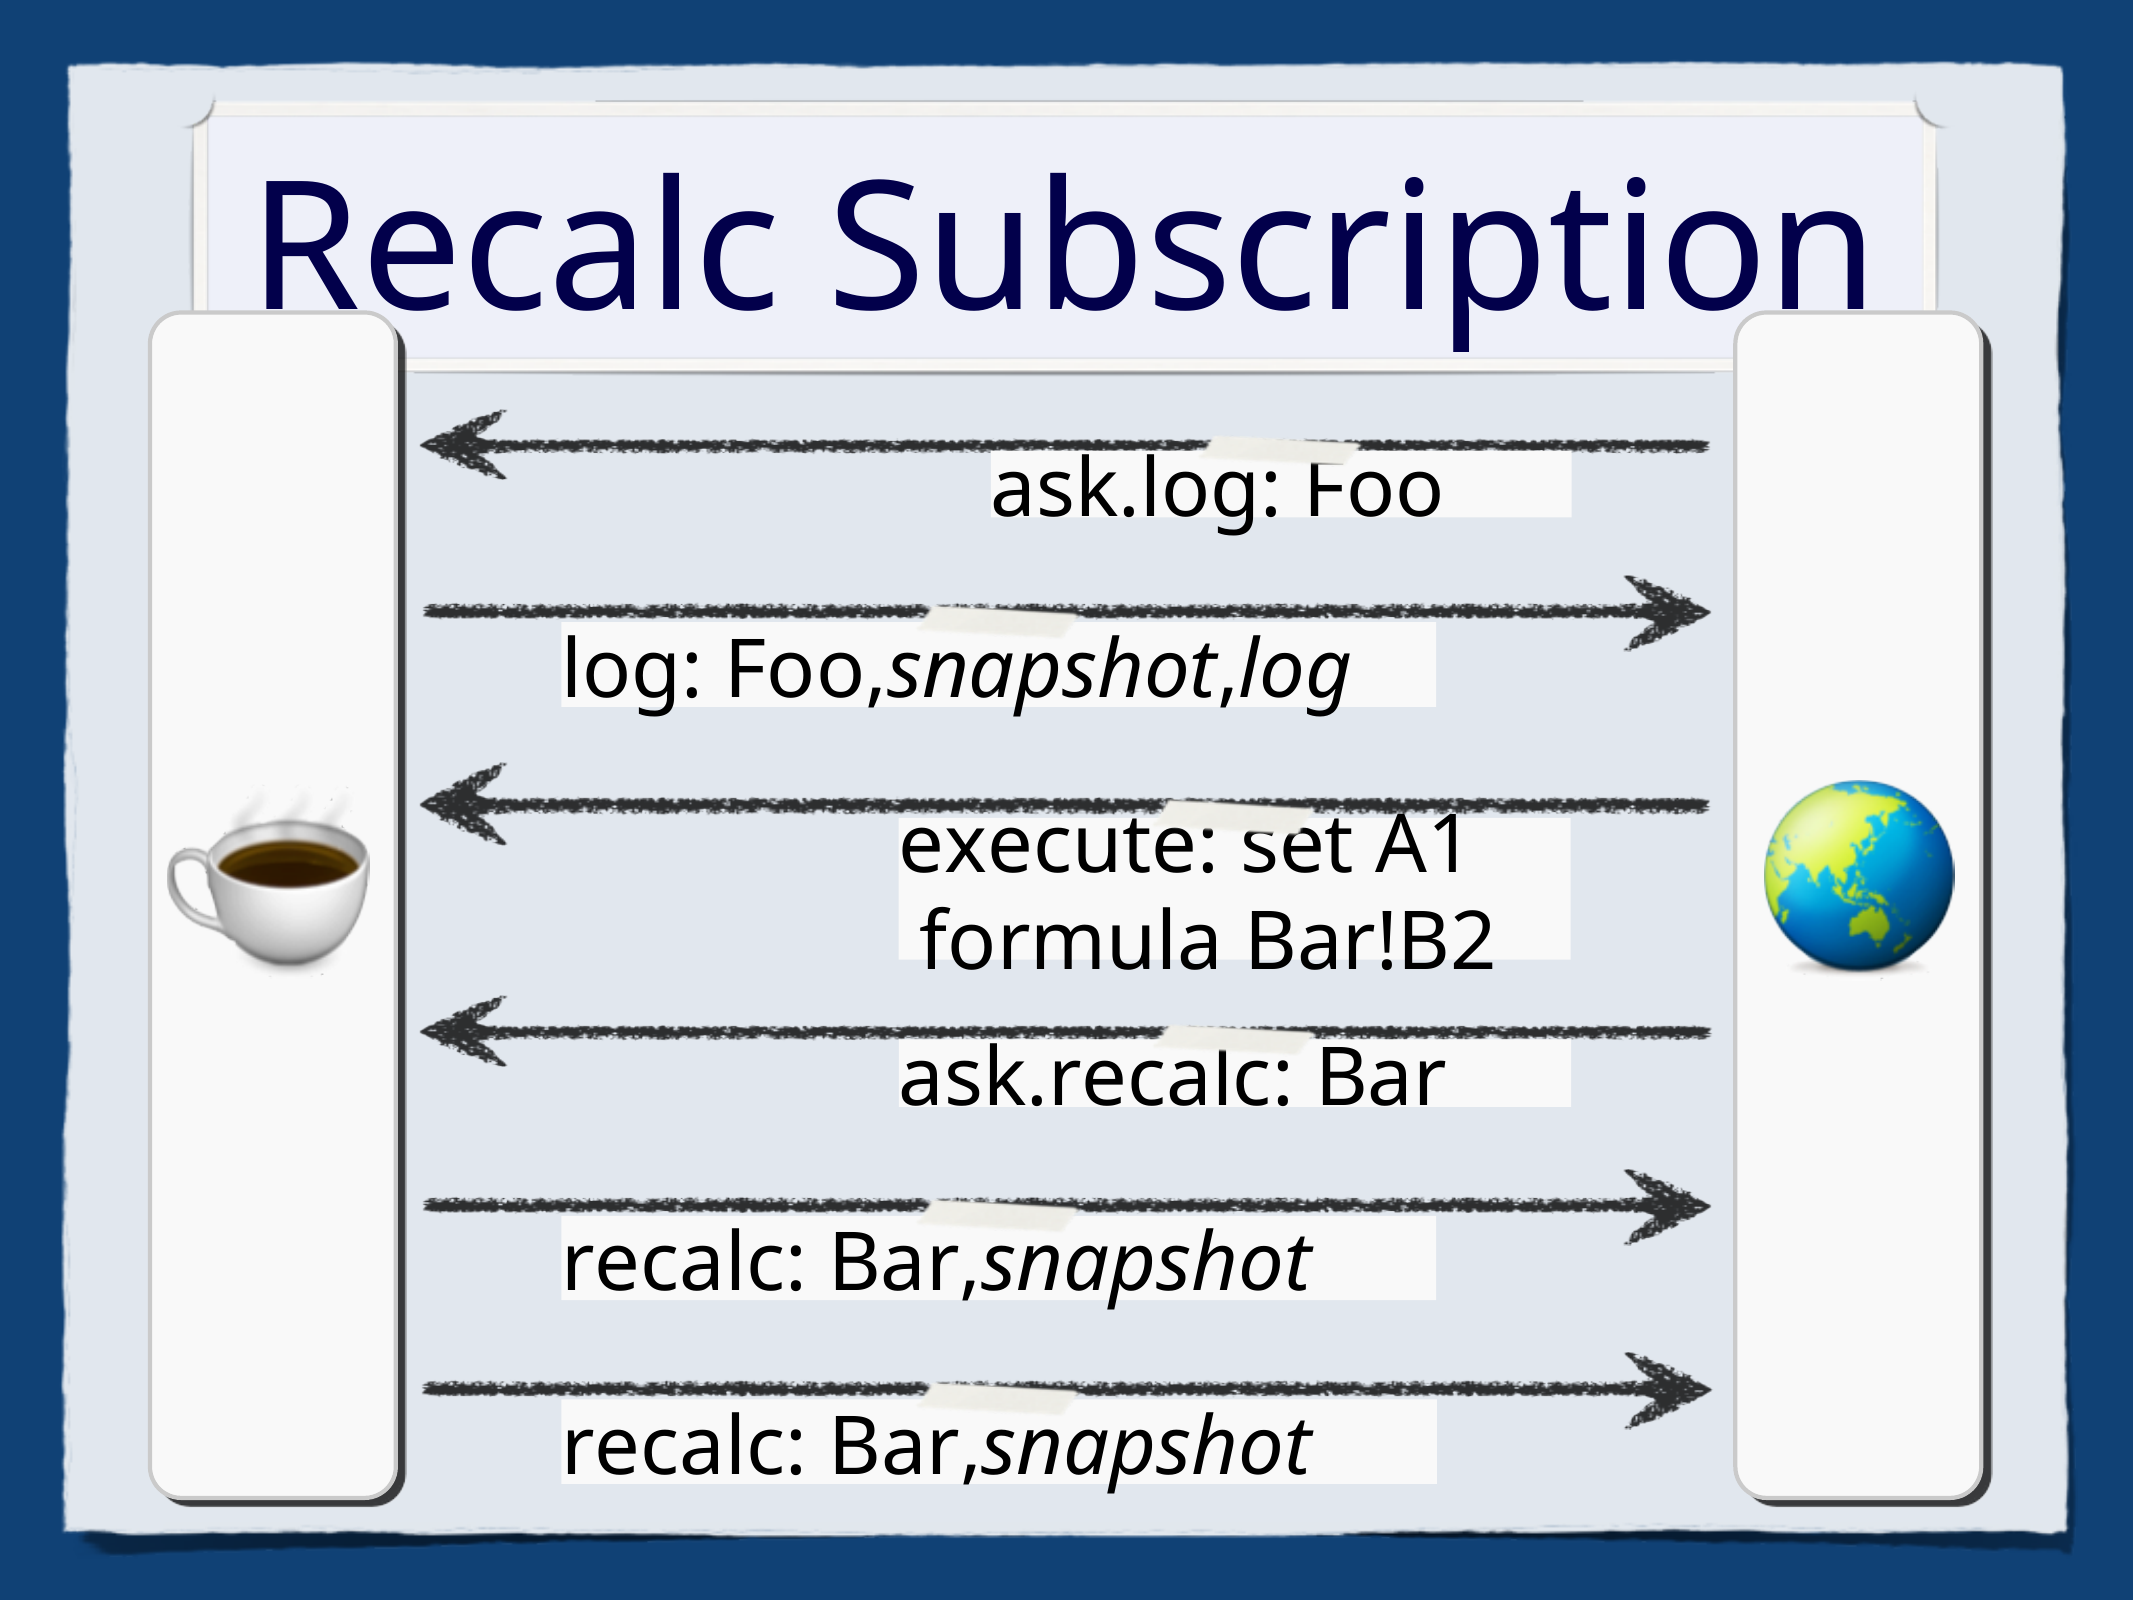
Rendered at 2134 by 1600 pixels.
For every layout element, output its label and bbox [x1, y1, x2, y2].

text_box [1735, 312, 1982, 1498]
picture [54, 52, 2078, 1559]
text_box [149, 312, 396, 1498]
